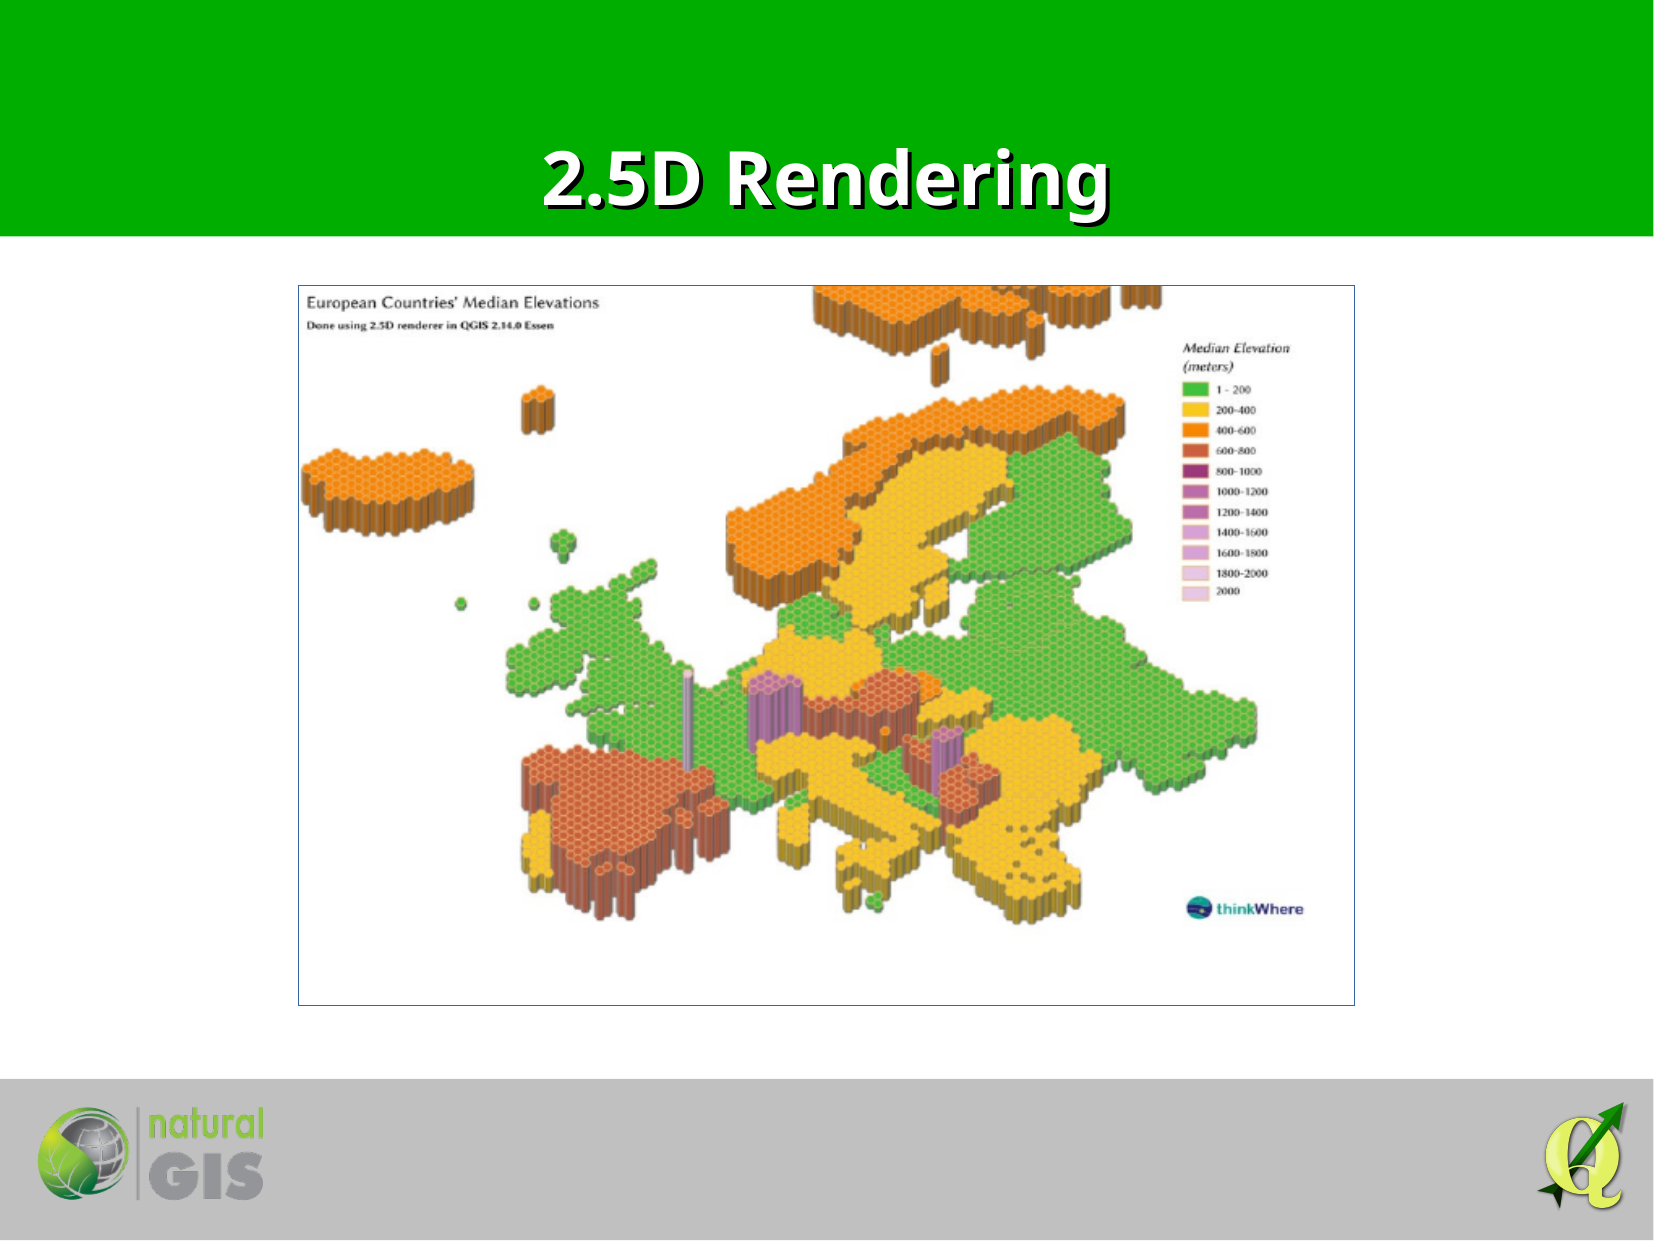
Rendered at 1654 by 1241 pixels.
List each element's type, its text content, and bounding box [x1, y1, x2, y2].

picture [1524, 1093, 1641, 1222]
text_box 2.5D Rendering [86, 66, 1568, 170]
picture [33, 1100, 271, 1208]
picture [298, 285, 1355, 1006]
text_box [0, 0, 1654, 237]
text_box [0, 1078, 1654, 1241]
